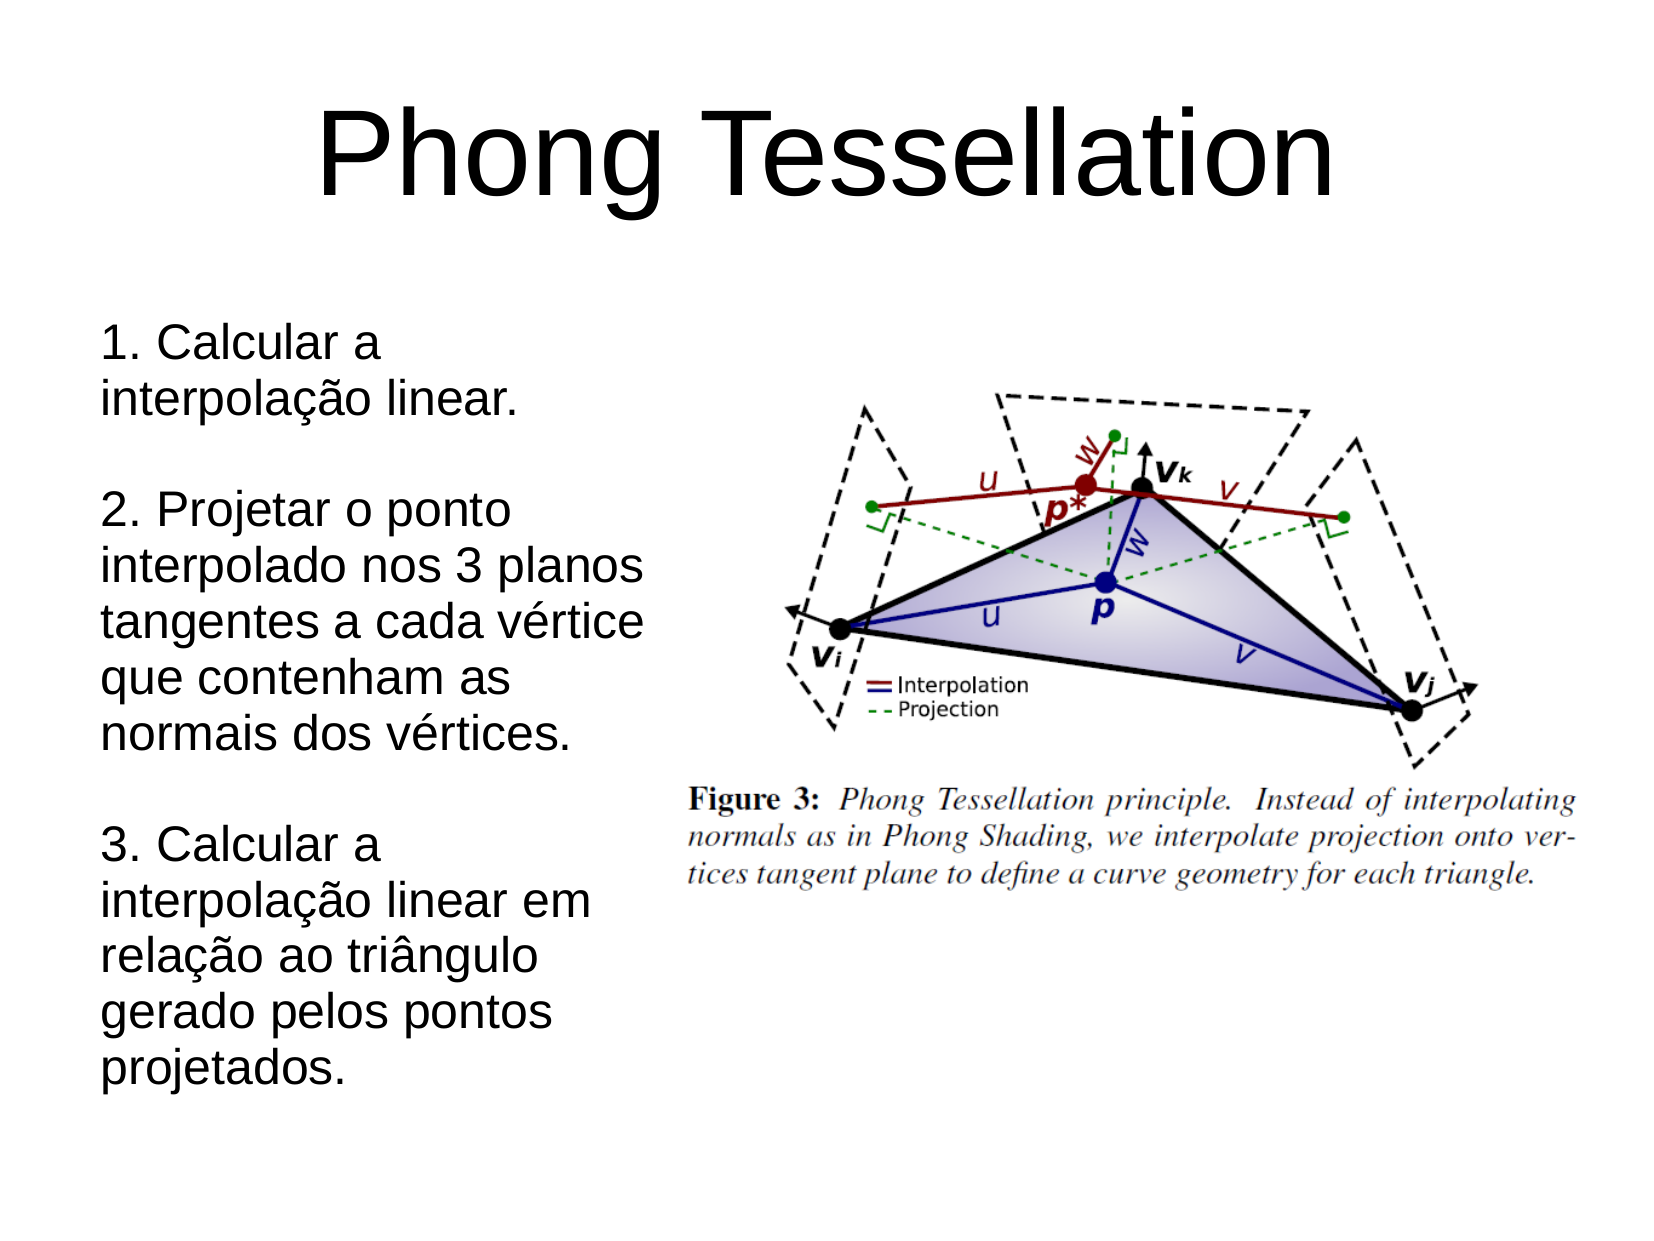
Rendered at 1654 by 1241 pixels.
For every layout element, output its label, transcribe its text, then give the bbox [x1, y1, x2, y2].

picture [662, 342, 1595, 910]
text_box 1. Calcular a interpolação linear. 2. Projetar o ponto interpolado nos 3 planos tangentes a cada vértice que contenham as normais dos vértices. 3. Calcular a interpolação linear em relação ao triângulo gerado pelos pontos projetados. [86, 307, 662, 1103]
title Phong Tessellation [82, 49, 1571, 257]
